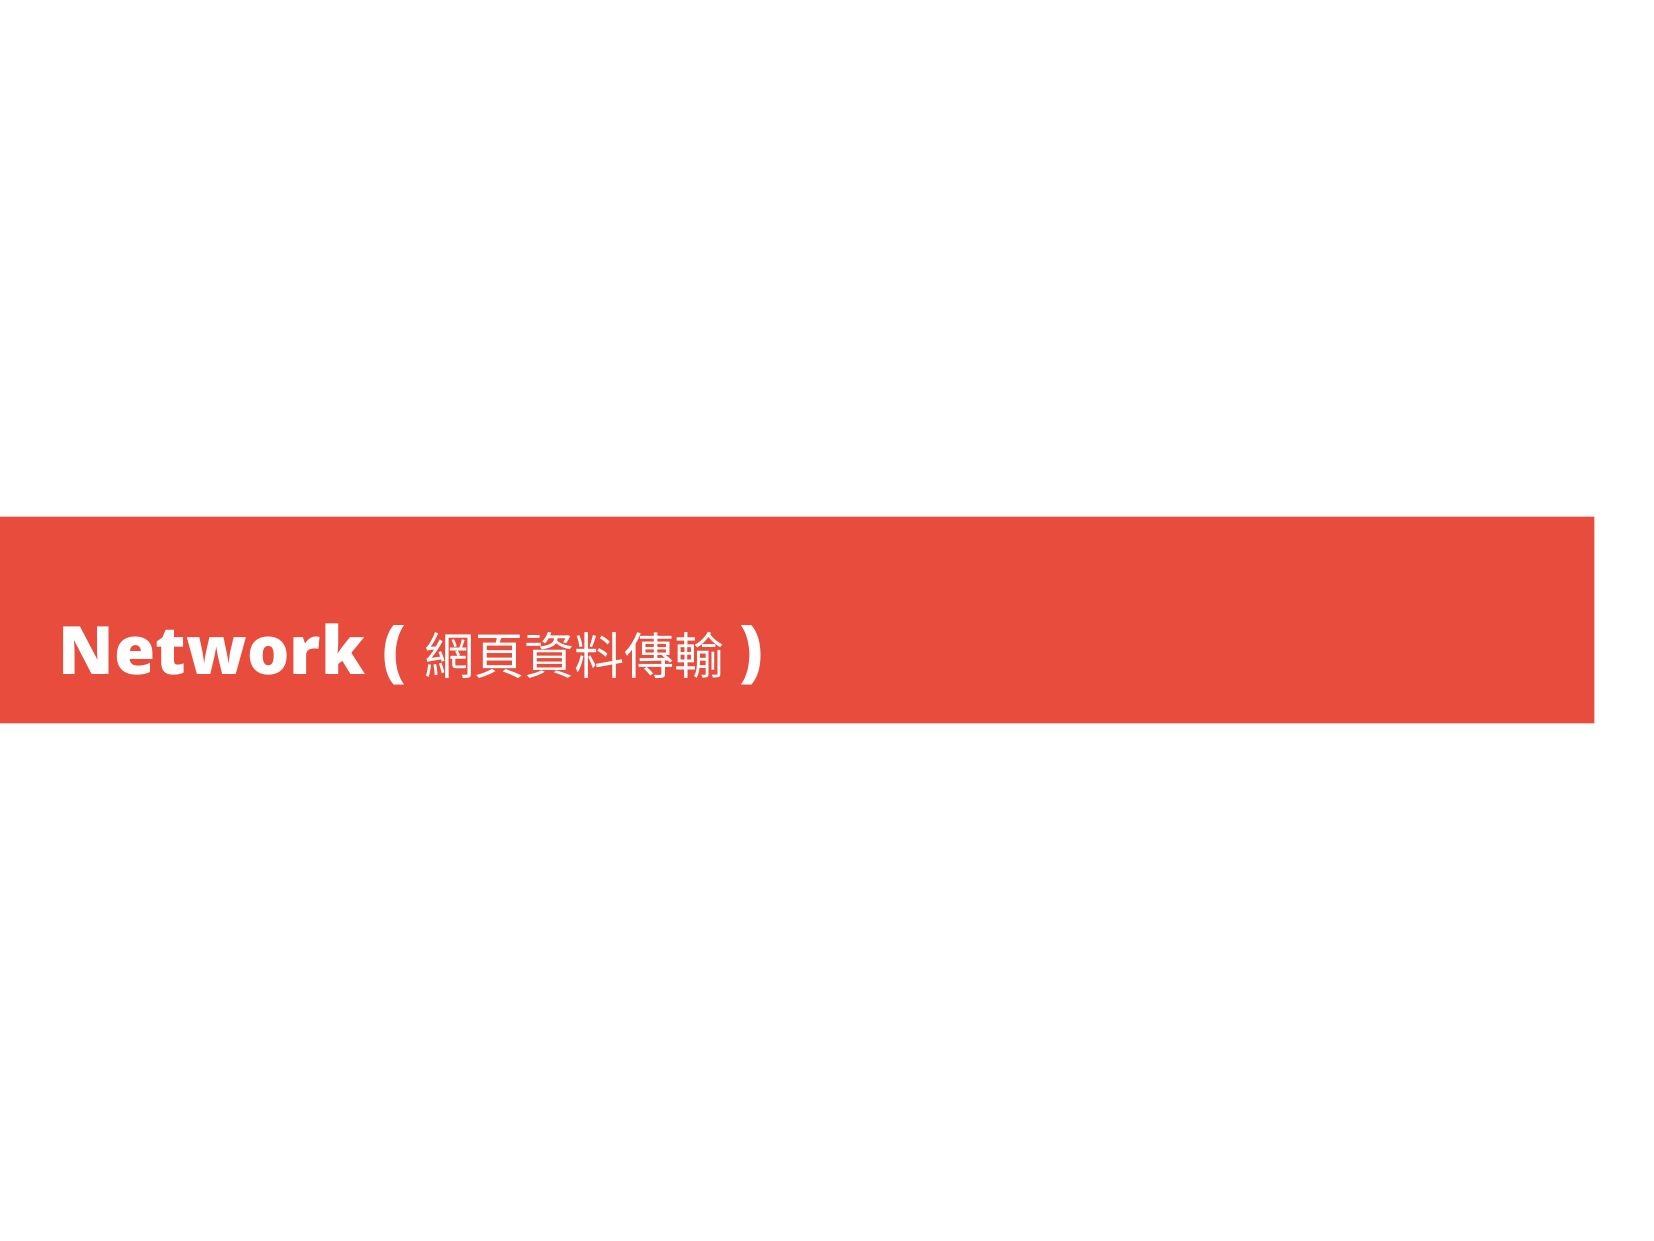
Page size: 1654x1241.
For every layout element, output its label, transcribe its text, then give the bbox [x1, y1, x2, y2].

title Network (網頁資料傳輸) [59, 546, 1595, 694]
